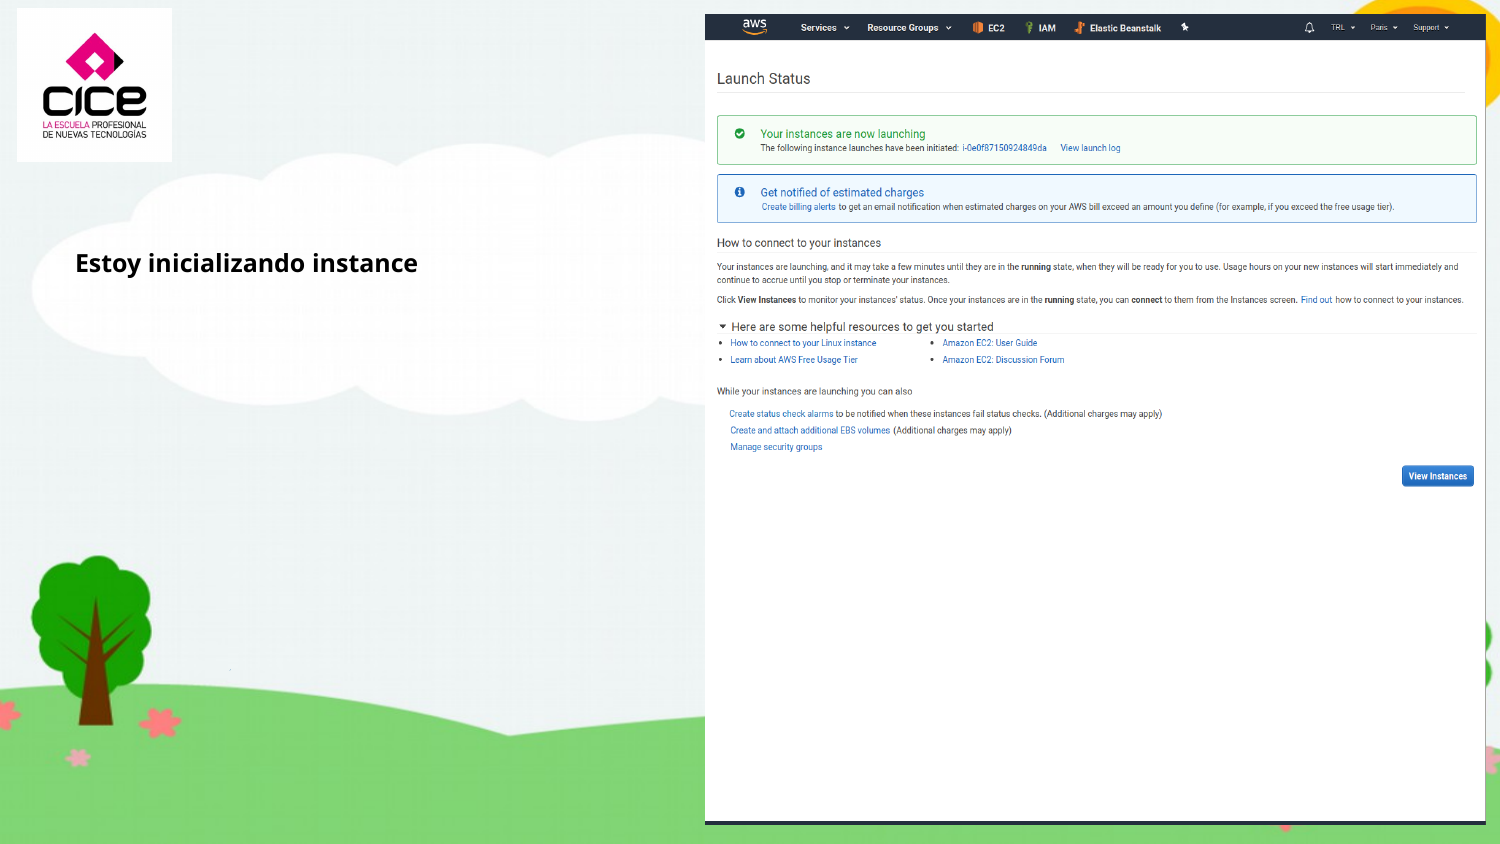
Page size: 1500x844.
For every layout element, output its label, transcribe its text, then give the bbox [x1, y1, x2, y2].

title Estoy inicializando instance [75, 240, 519, 286]
picture [0, 0, 1500, 844]
